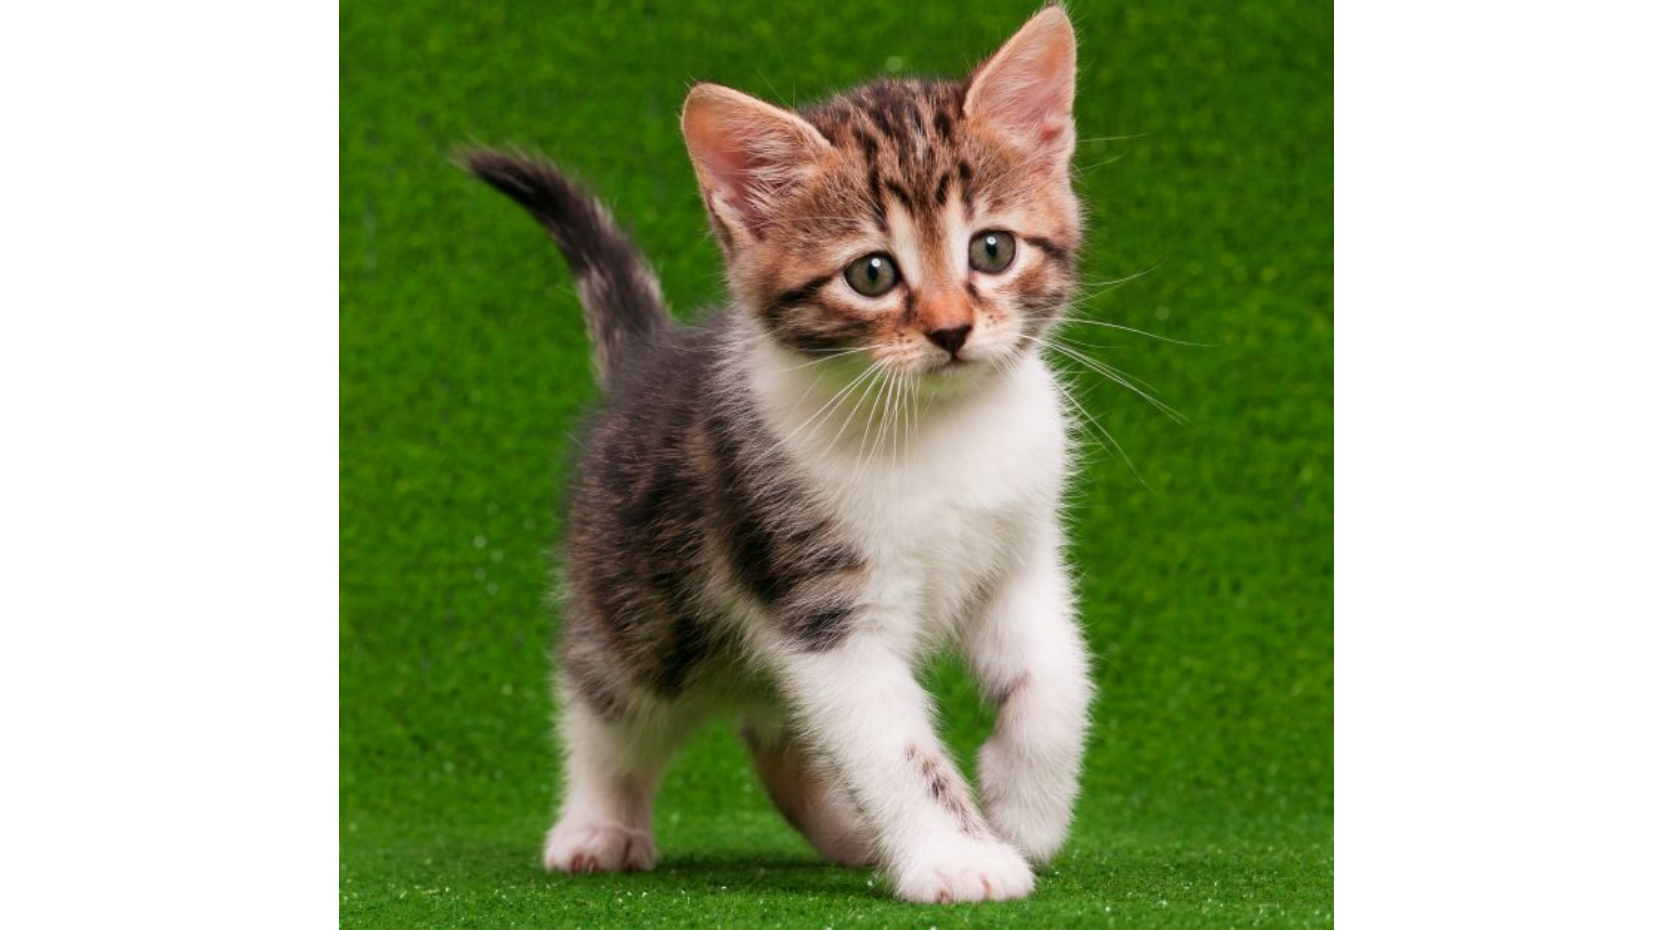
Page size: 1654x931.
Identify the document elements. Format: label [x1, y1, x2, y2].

picture [339, 0, 1334, 930]
